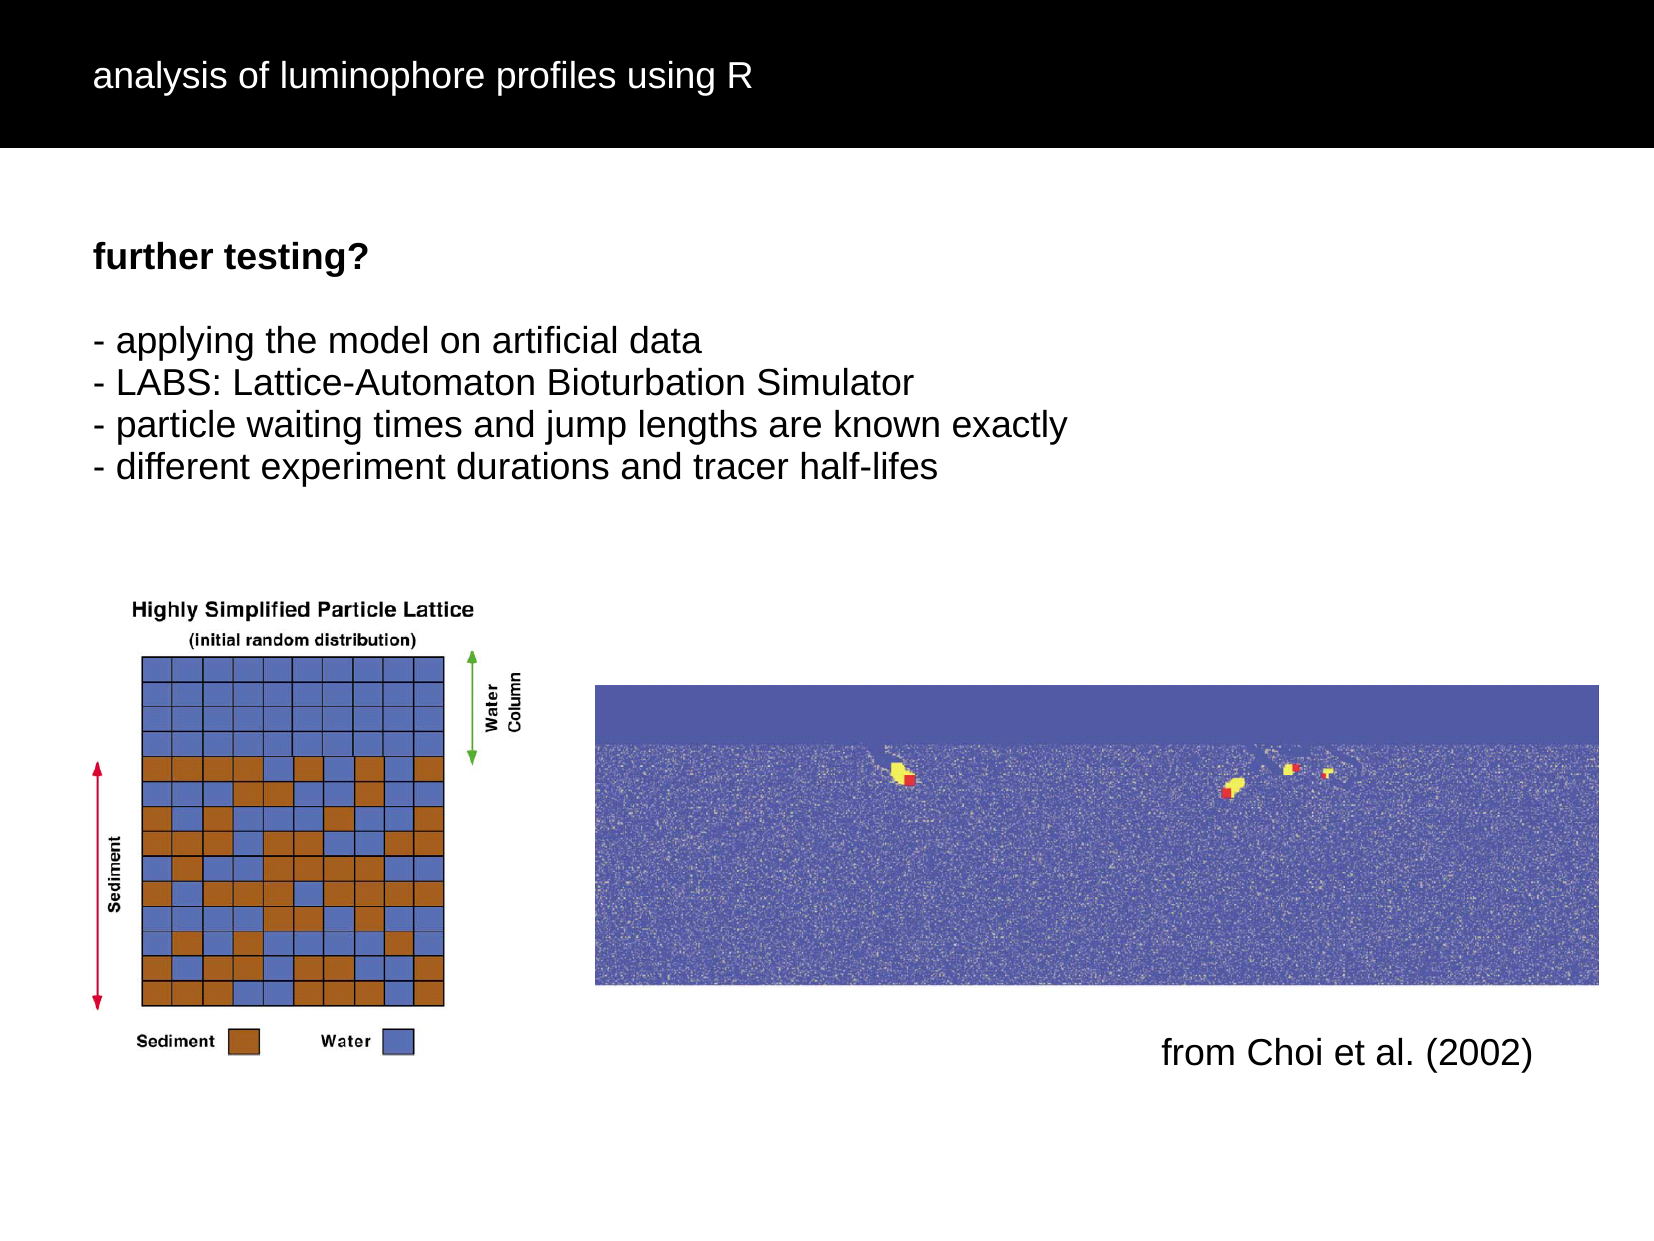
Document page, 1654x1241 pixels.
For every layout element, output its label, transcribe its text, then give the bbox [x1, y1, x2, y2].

text_box [0, 0, 1654, 148]
picture [76, 583, 532, 1066]
text_box further testing? - applying the model on artificial data - LABS: Lattice-Automaton Bioturbation Simulator - particle waiting times and jump lengths are known exactly - different experiment durations and tracer half-lifes [78, 228, 1082, 497]
text_box analysis of luminophore profiles using R [77, 46, 769, 104]
picture [587, 677, 1606, 993]
text_box from Choi et al. (2002) [1146, 1023, 1549, 1081]
